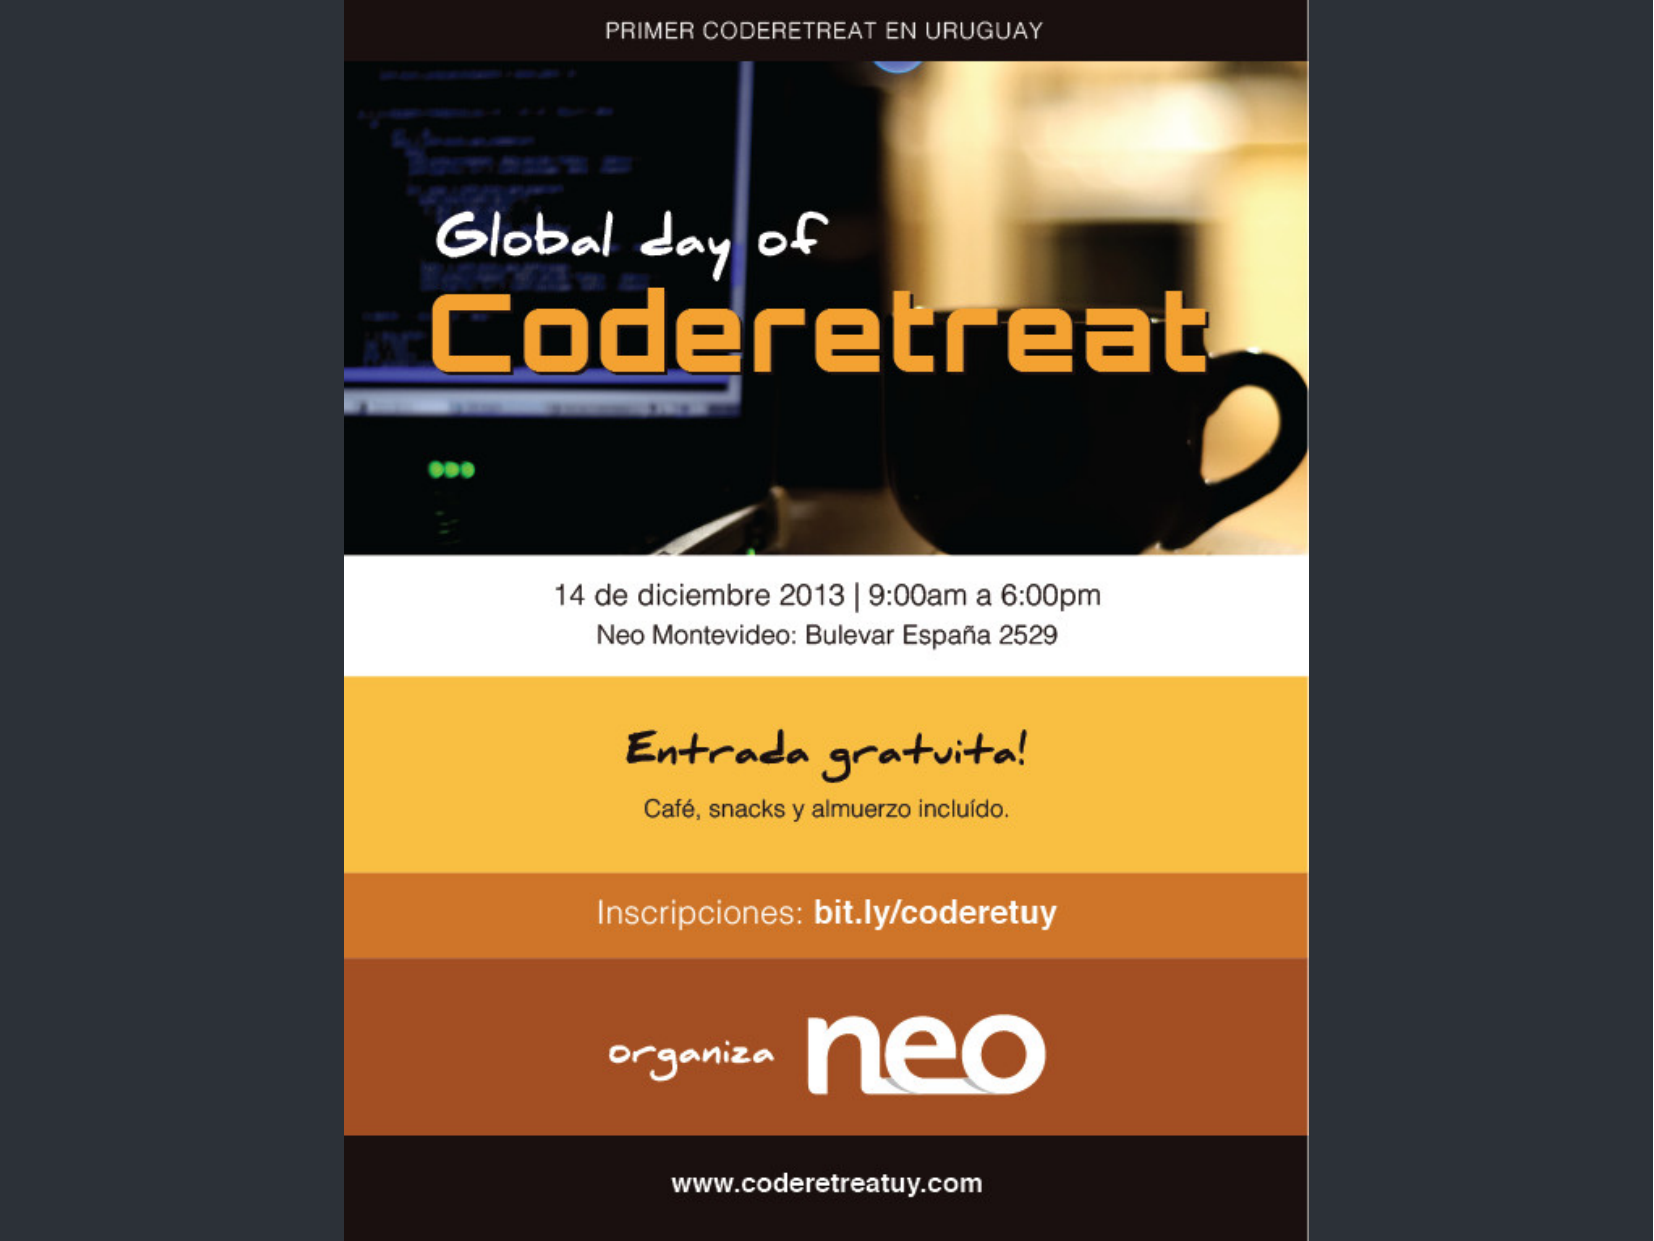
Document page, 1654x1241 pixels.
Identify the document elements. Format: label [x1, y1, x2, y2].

picture [344, 0, 1309, 1241]
